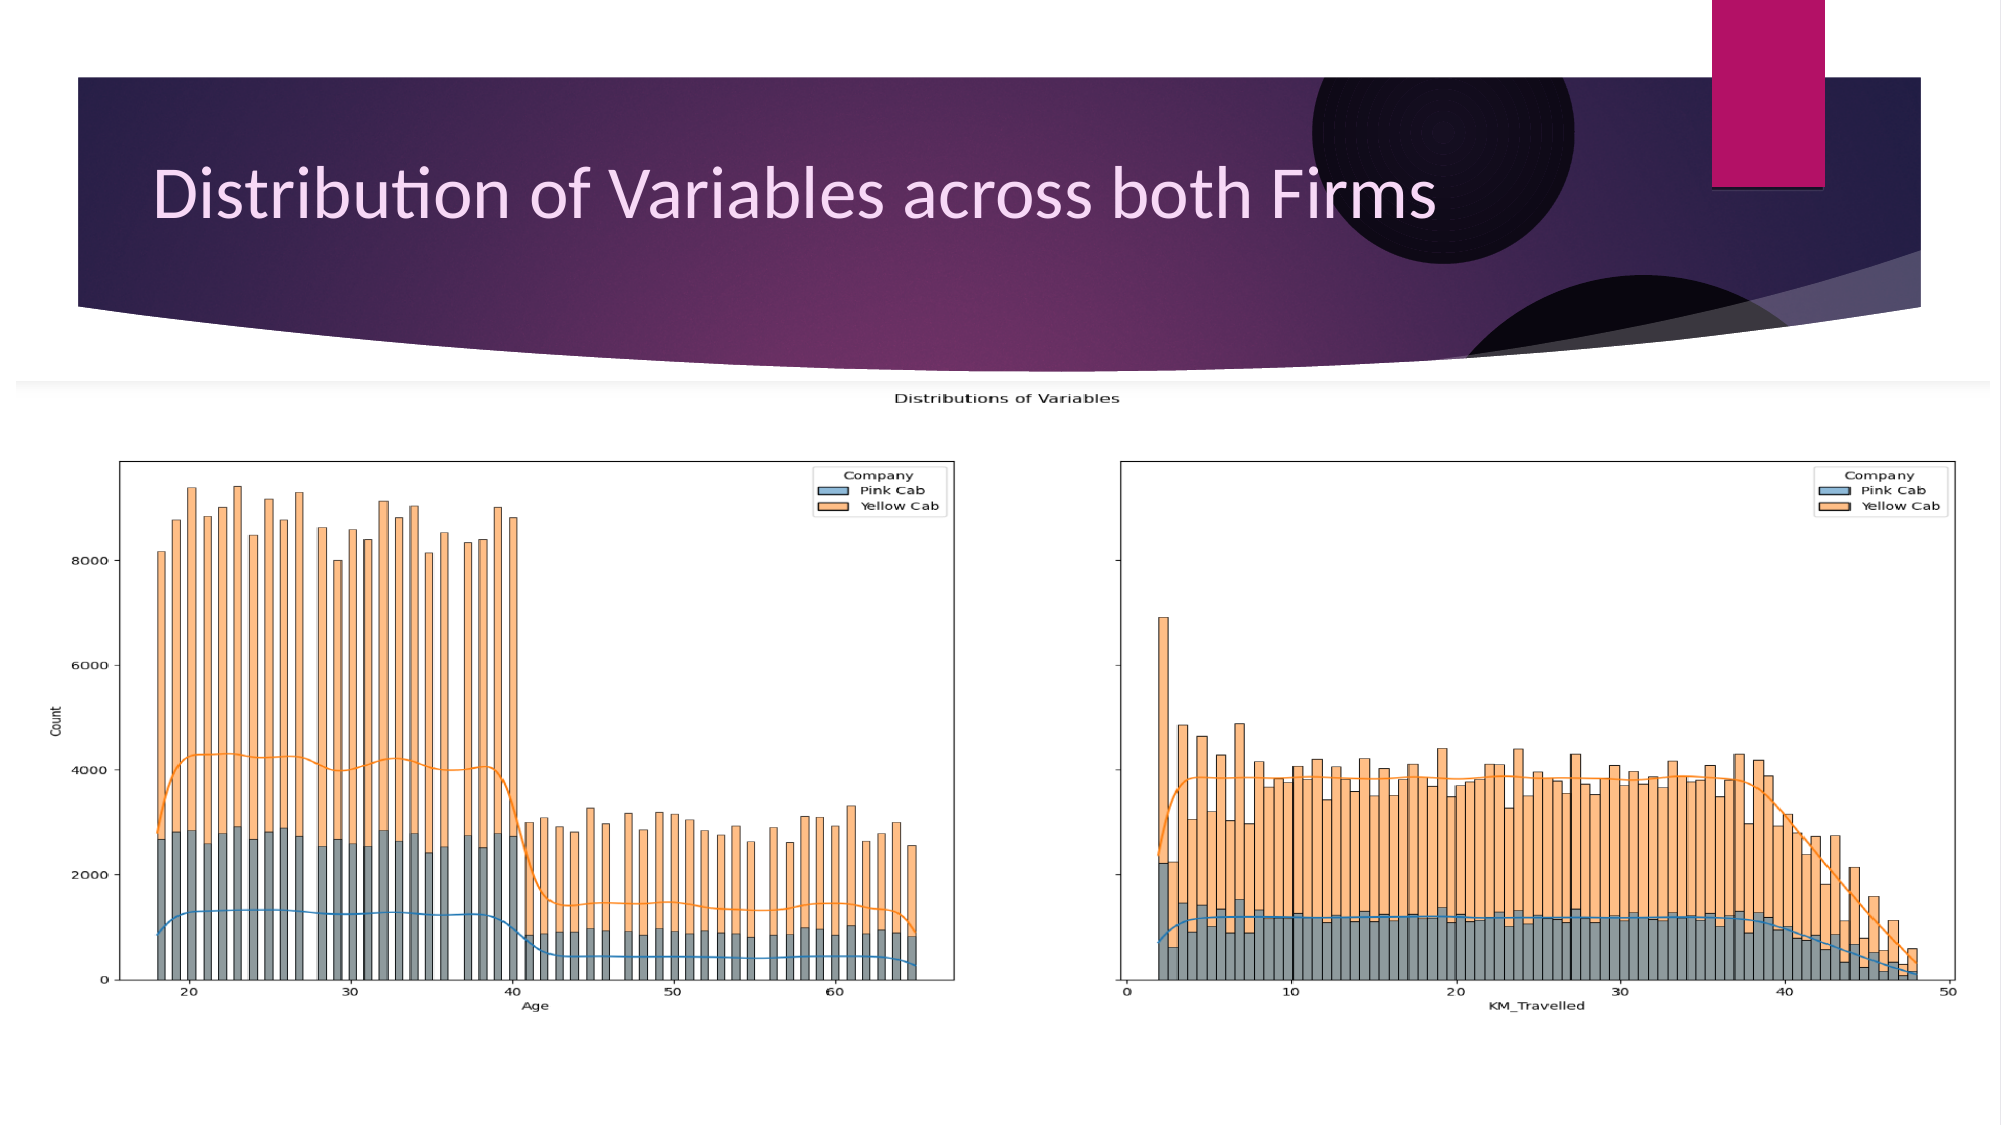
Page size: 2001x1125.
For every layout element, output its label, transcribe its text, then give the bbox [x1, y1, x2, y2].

picture [16, 381, 1990, 1022]
title Distribution of Variables across both Firms [137, 79, 1863, 298]
